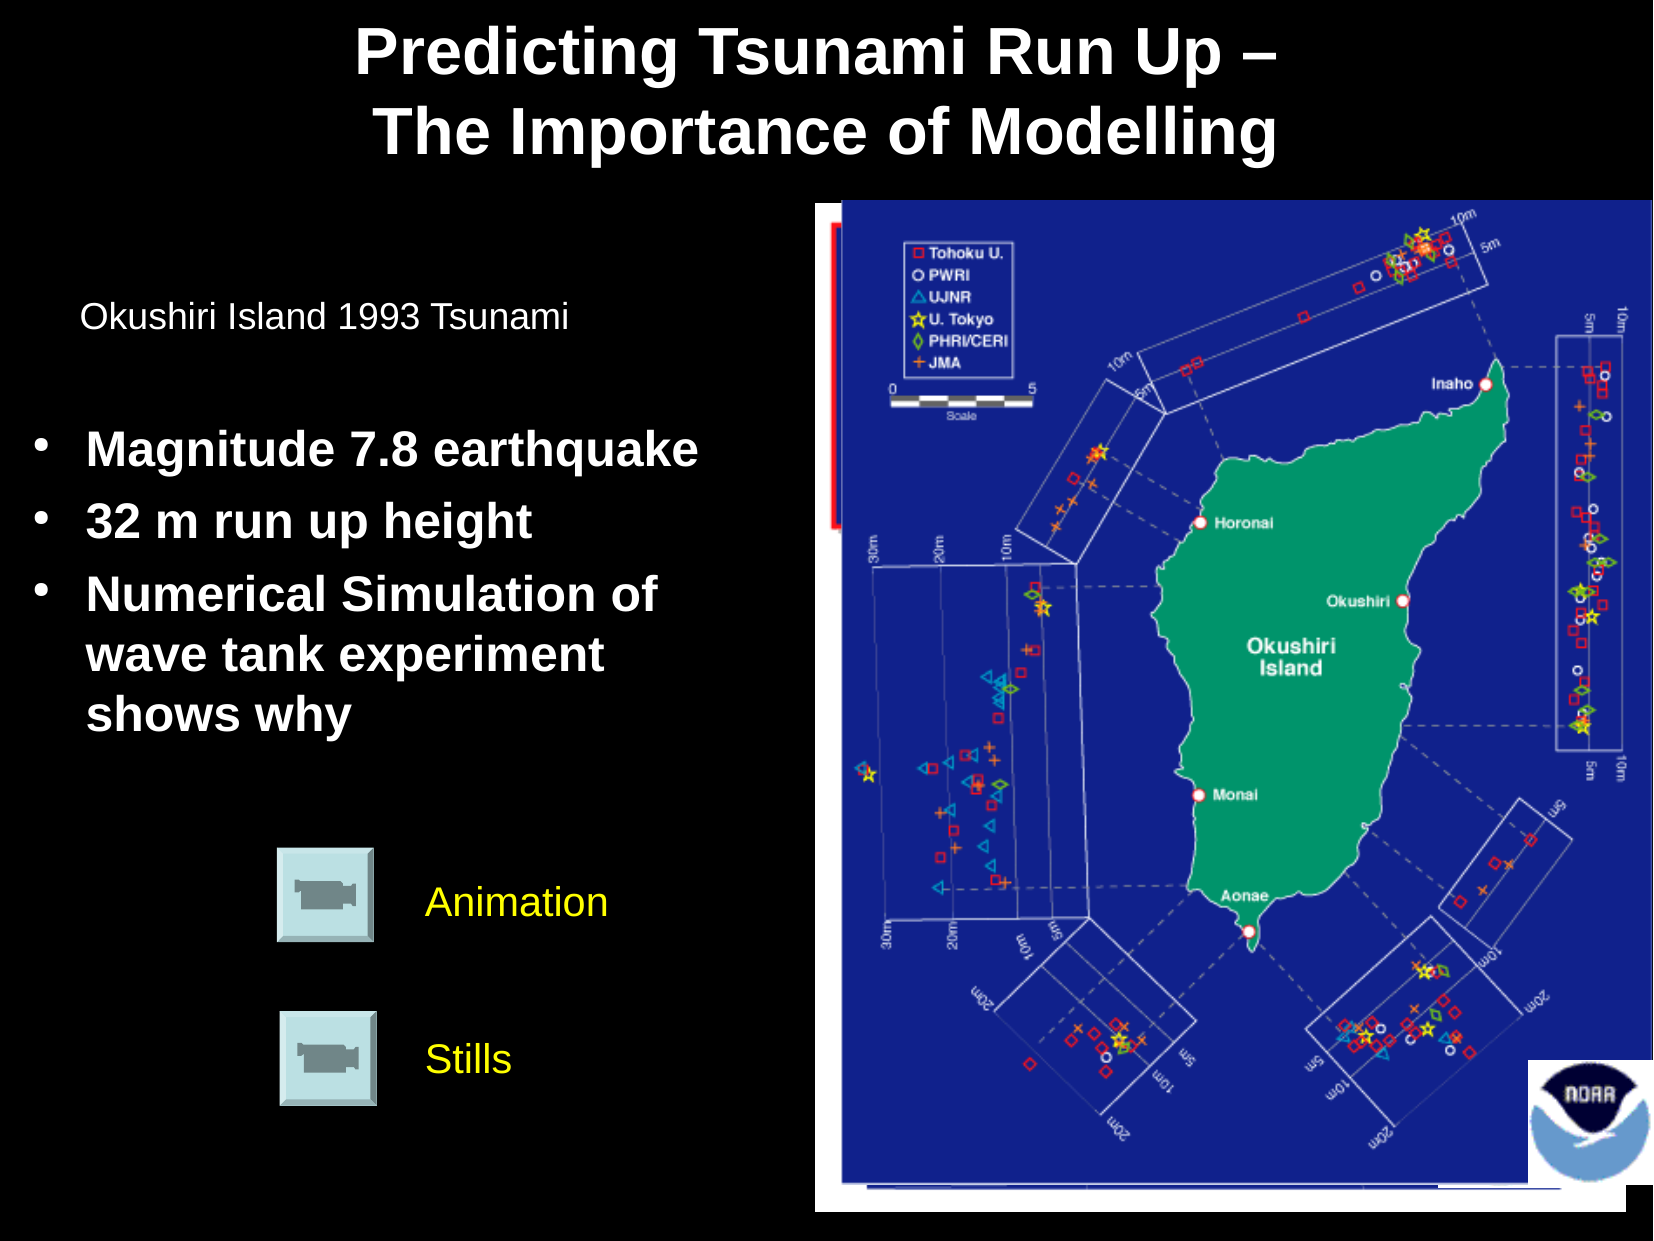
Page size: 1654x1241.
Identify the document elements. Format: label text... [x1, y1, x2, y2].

text_box Stills [410, 1023, 749, 1090]
text_box [278, 847, 374, 943]
list Magnitude 7.8 earthquake 32 m run up height Numerical Simulation of wave tank experiment shows why [0, 408, 777, 964]
text_box [281, 1011, 377, 1106]
text_box Predicting Tsunami Run Up – The Importance of Modelling [0, 0, 1653, 176]
text_box Animation [410, 867, 749, 933]
title Okushiri Island 1993 Tsunami [0, 211, 636, 408]
picture [815, 200, 1653, 1212]
